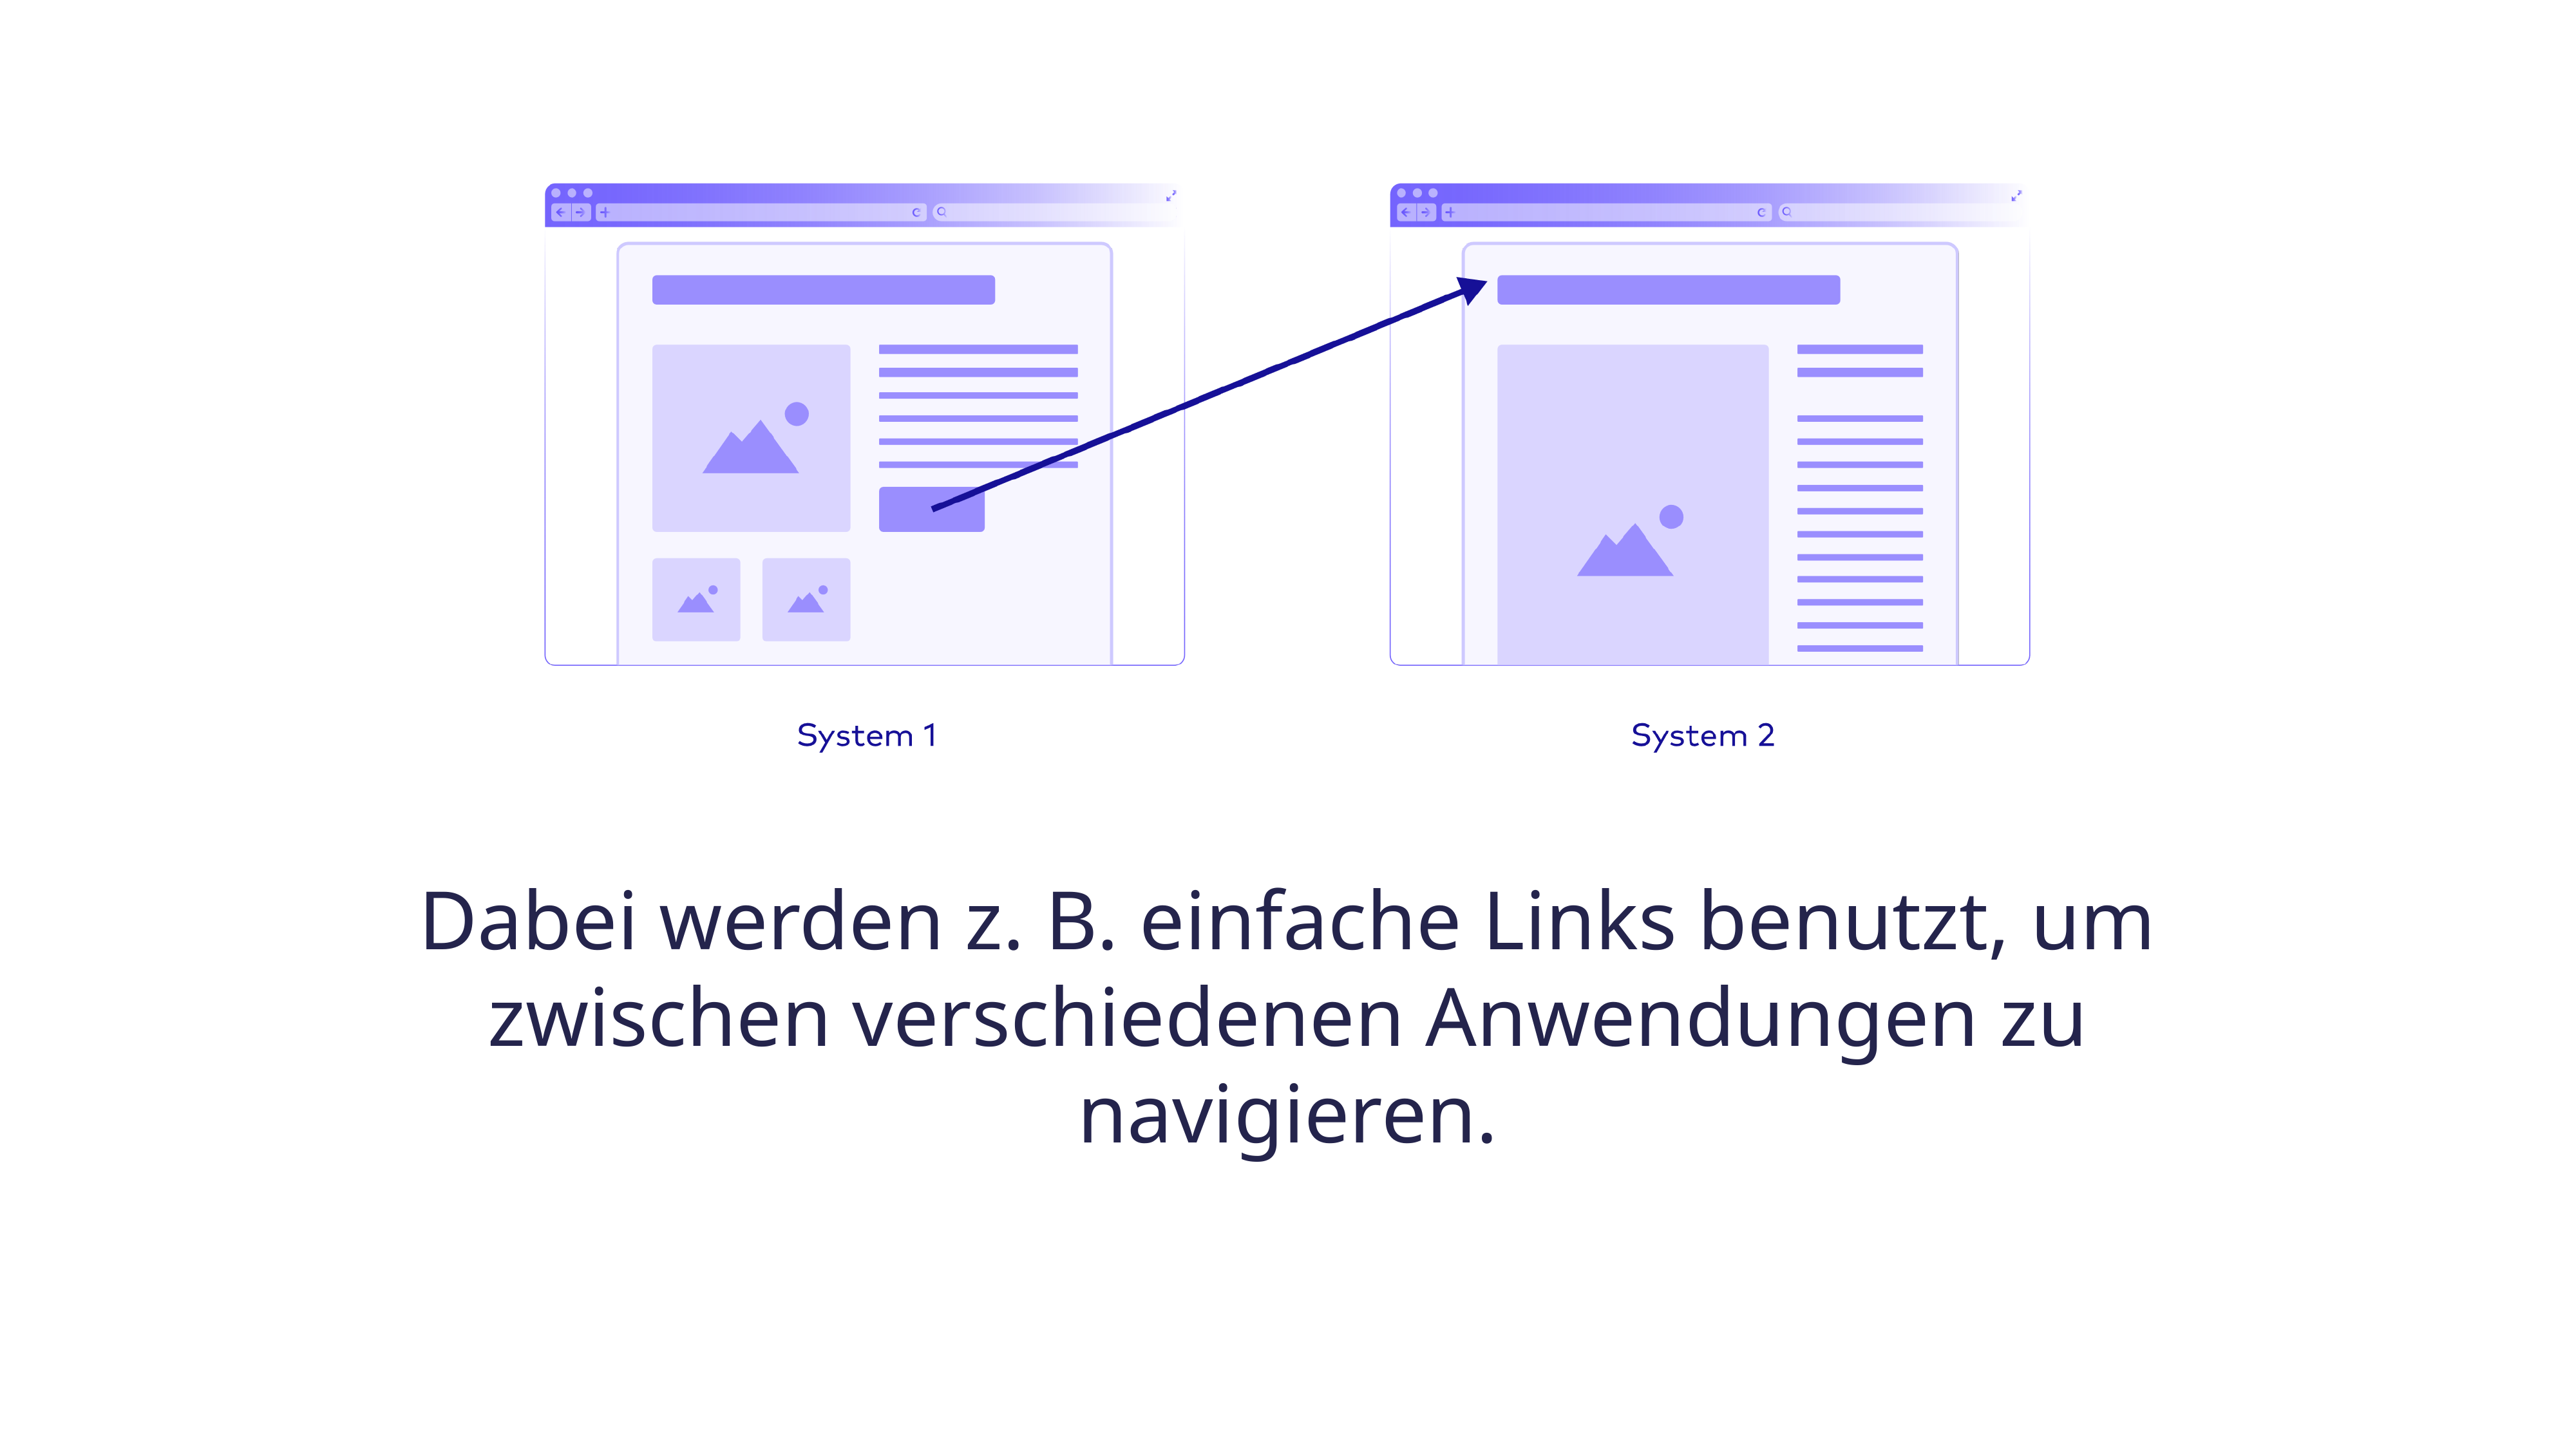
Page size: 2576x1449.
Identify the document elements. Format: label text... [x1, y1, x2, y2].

picture [506, 156, 2070, 803]
list Dabei werden z. B. einfache Links benutzt, um zwischen verschiedenen Anwendungen zu navigieren. [417, 802, 2159, 1226]
